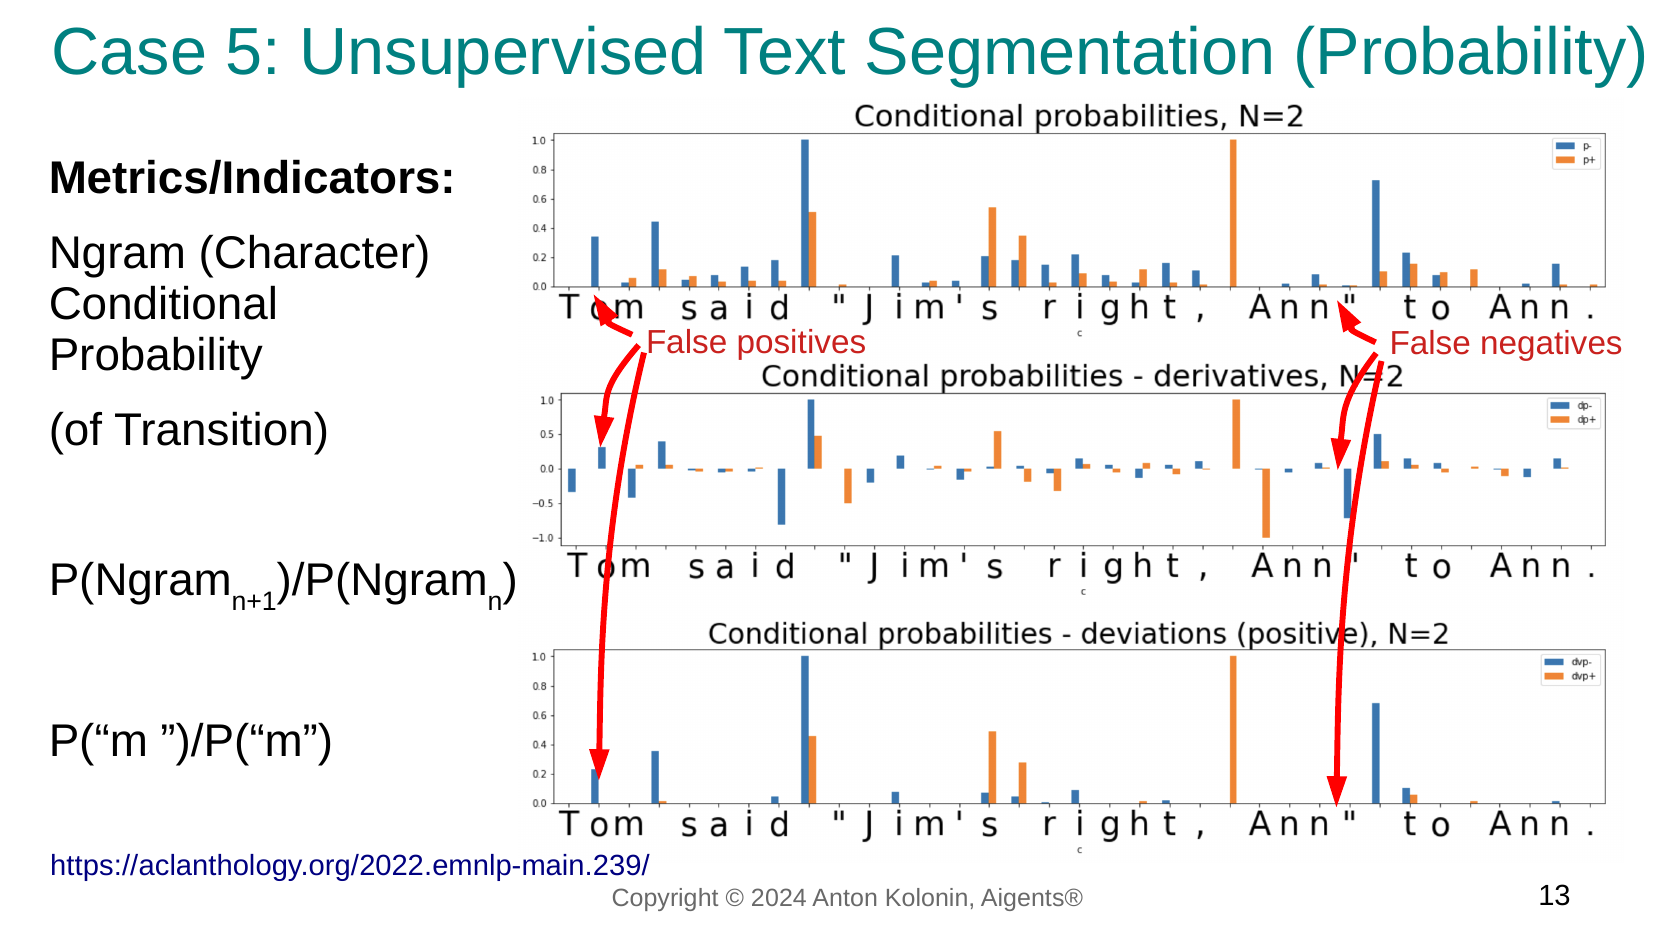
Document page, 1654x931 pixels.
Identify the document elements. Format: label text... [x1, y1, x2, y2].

text_box False positives [631, 316, 919, 397]
text_box False negatives [1374, 317, 1651, 402]
text_box Case 5: Unsupervised Text Segmentation (Probability) [0, 0, 1653, 102]
text_box Metrics/Indicators: Ngram (Character) Conditional Probability (of Transition) P(Ngramn+1)/P(Ngramn) P(“m ”)/P(“m”) [33, 144, 518, 787]
picture [518, 97, 1624, 863]
text_box https://aclanthology.org/2022.emnlp-main.239/ [35, 841, 666, 890]
